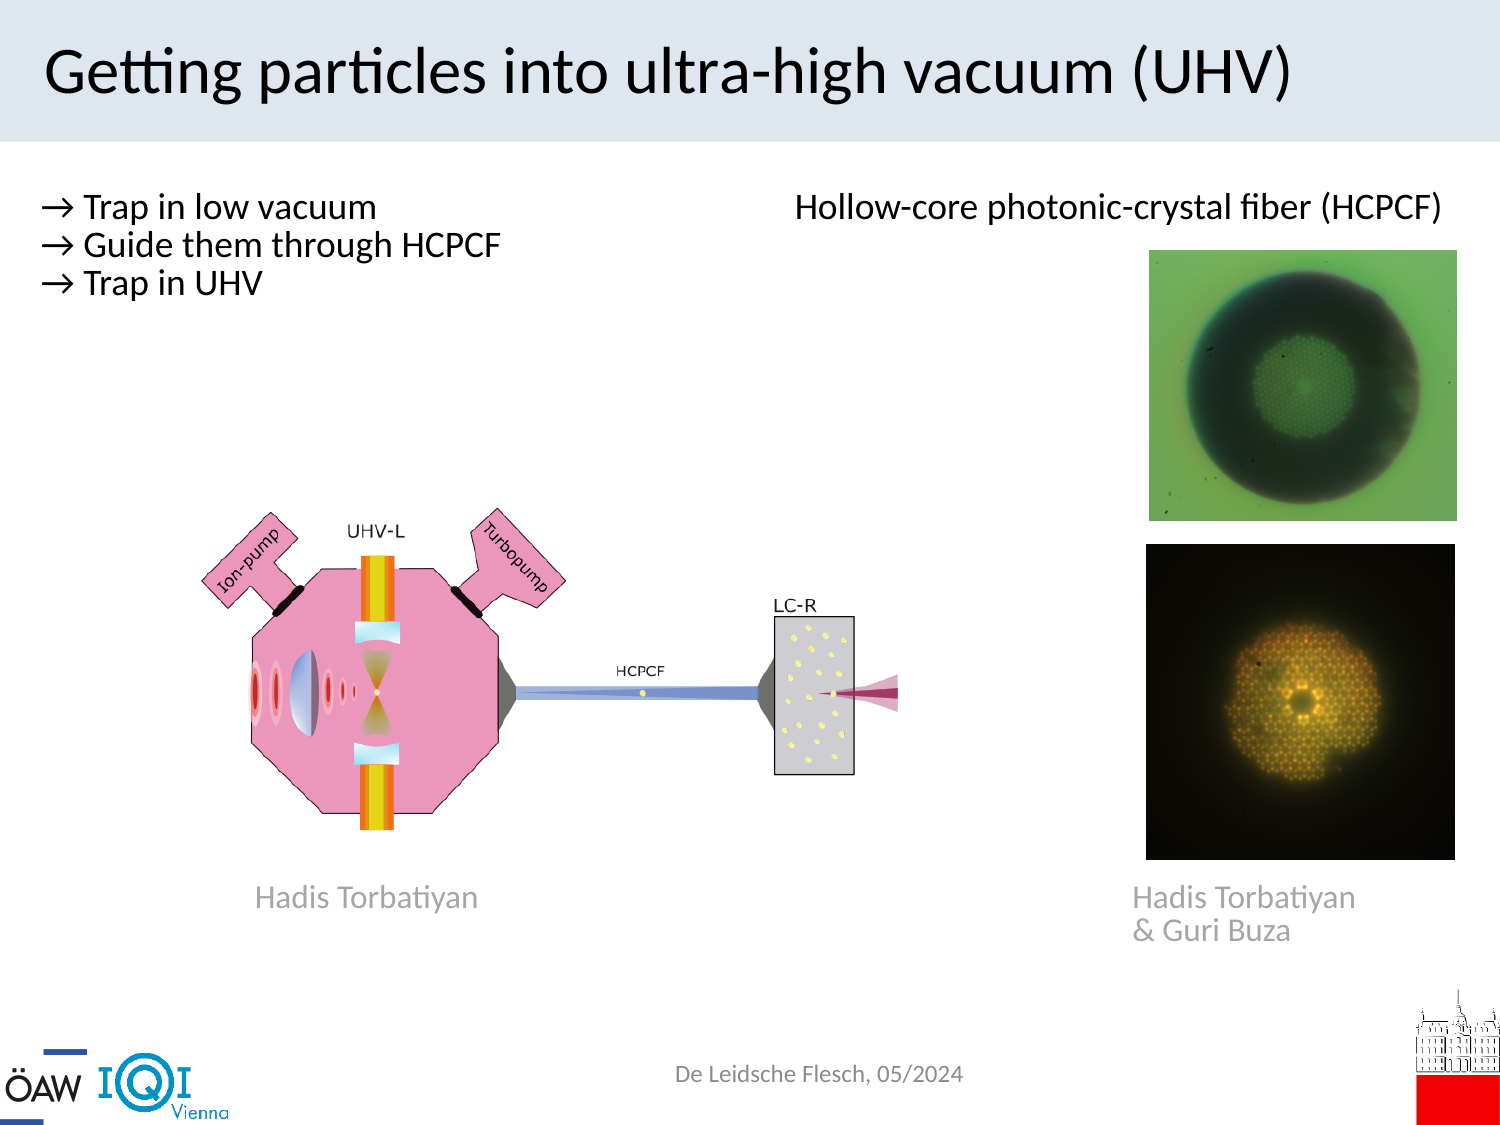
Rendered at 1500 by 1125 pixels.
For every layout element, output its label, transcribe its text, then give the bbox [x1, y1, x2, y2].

picture [1149, 250, 1457, 521]
text_box → Trap in low vacuum → Guide them through HCPCF → Trap in UHV [26, 184, 563, 313]
picture [94, 1049, 234, 1124]
picture [1146, 544, 1455, 860]
text_box Hadis Torbatiyan & Guri Buza [1117, 876, 1388, 958]
picture [22, 345, 1088, 856]
picture [0, 1049, 87, 1125]
text_box Hadis Torbatiyan [240, 876, 510, 925]
text_box Hollow-core photonic-crystal fiber (HCPCF) [780, 184, 1465, 237]
picture [1416, 988, 1500, 1125]
title Getting particles into ultra-high vacuum (UHV) [29, 7, 1317, 126]
